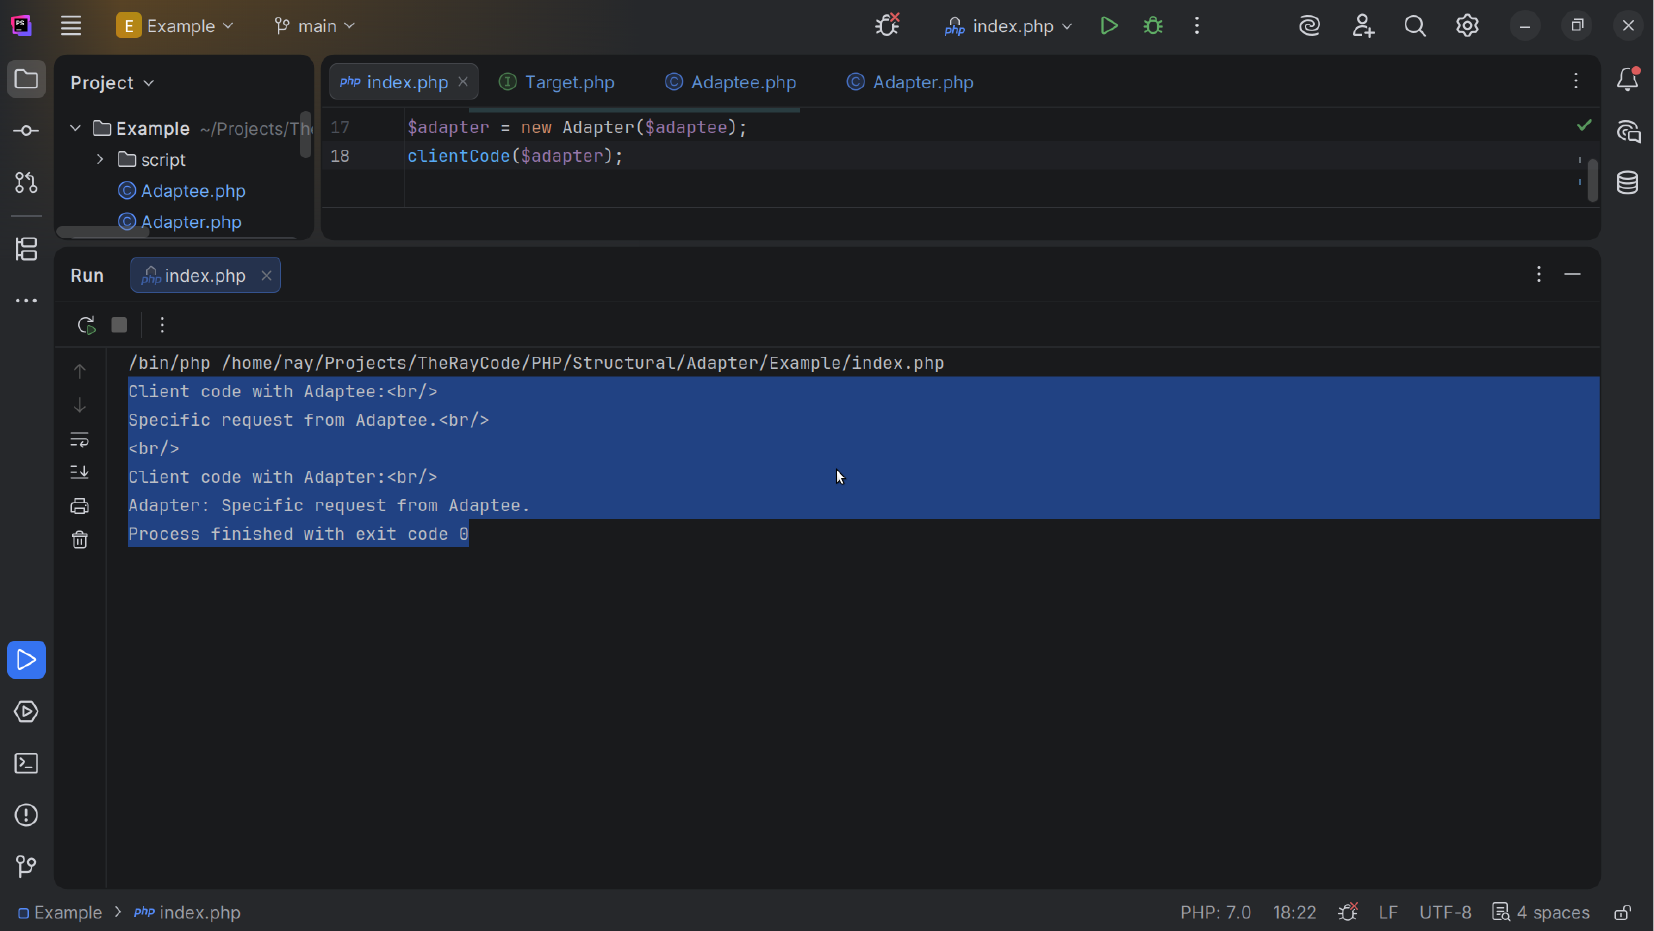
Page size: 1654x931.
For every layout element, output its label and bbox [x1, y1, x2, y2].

picture [0, 0, 1654, 931]
text_box [15, 15, 31, 31]
